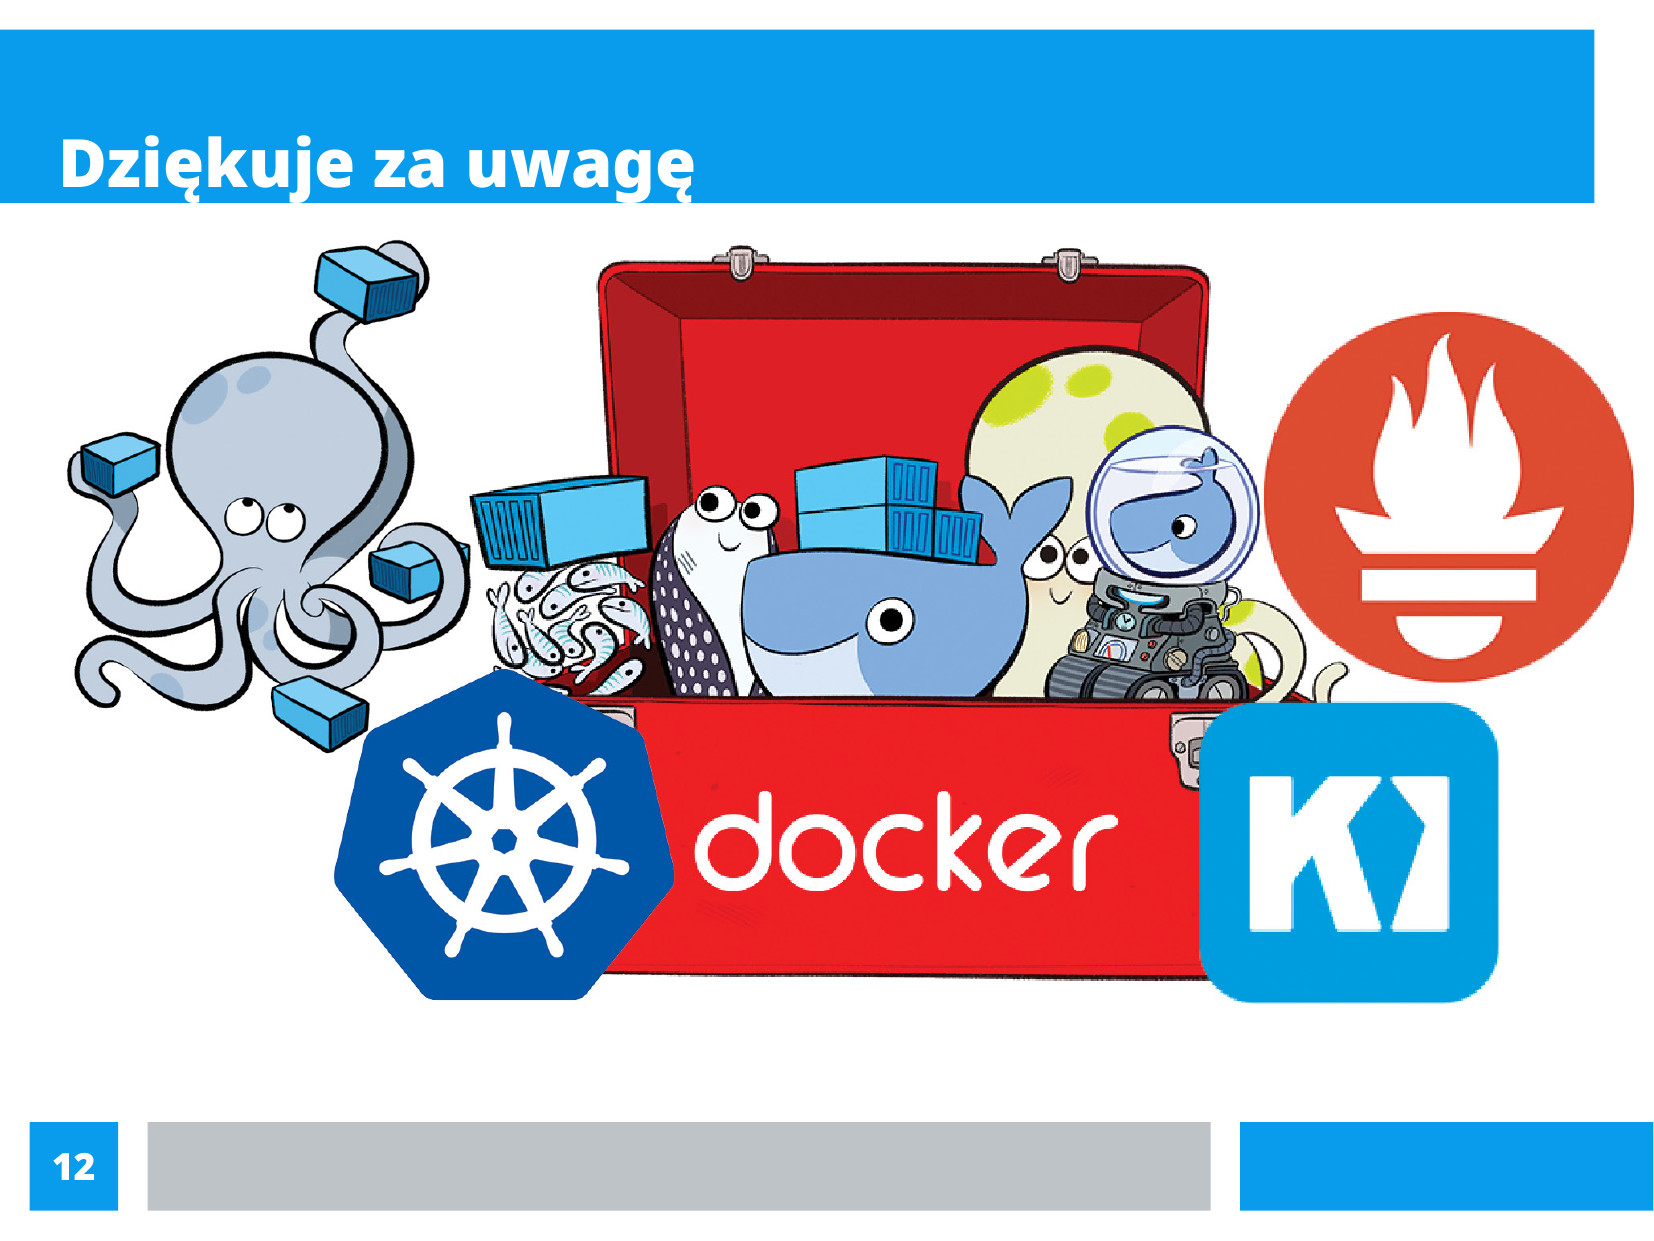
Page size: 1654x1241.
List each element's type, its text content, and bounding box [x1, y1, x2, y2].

title Dziękuje za uwagę [59, 59, 1595, 203]
picture [0, 203, 1654, 1035]
